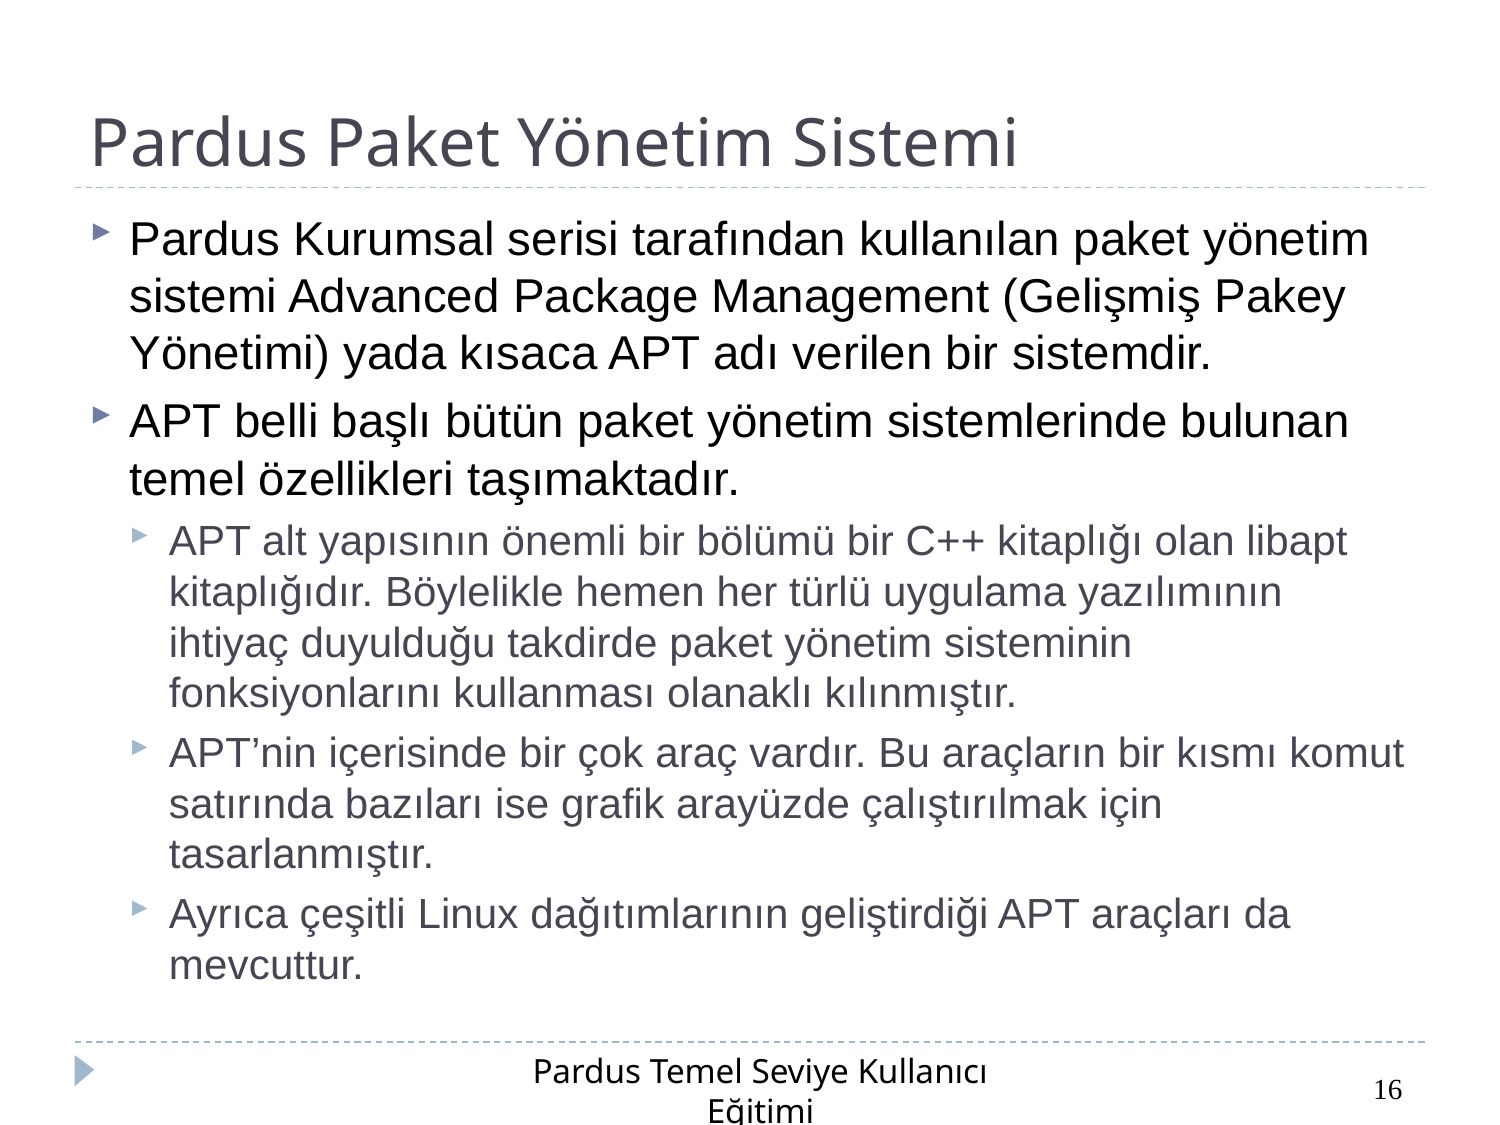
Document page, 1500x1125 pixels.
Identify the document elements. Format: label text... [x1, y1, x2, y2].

list Pardus Kurumsal serisi tarafından kullanılan paket yönetim sistemi Advanced Package Management (Gelişmiş Pakey Yönetimi) yada kısaca APT adı verilen bir sistemdir. APT belli başlı bütün paket yönetim sistemlerinde bulunan temel özellikleri taşımaktadır. APT alt yapısının önemli bir bölümü bir C++ kitaplığı olan libapt kitaplığıdır. Böylelikle hemen her türlü uygulama yazılımının ihtiyaç duyulduğu takdirde paket yönetim sisteminin fonksiyonlarını kullanması olanaklı kılınmıştır. APT’nin içerisinde bir çok araç vardır. Bu araçların bir kısmı komut satırında bazıları ise grafik arayüzde çalıştırılmak için tasarlanmıştır. Ayrıca çeşitli Linux dağıtımlarının geliştirdiği APT araçları da mevcuttur. [75, 200, 1425, 1010]
title Pardus Paket Yönetim Sistemi [75, 24, 1425, 188]
